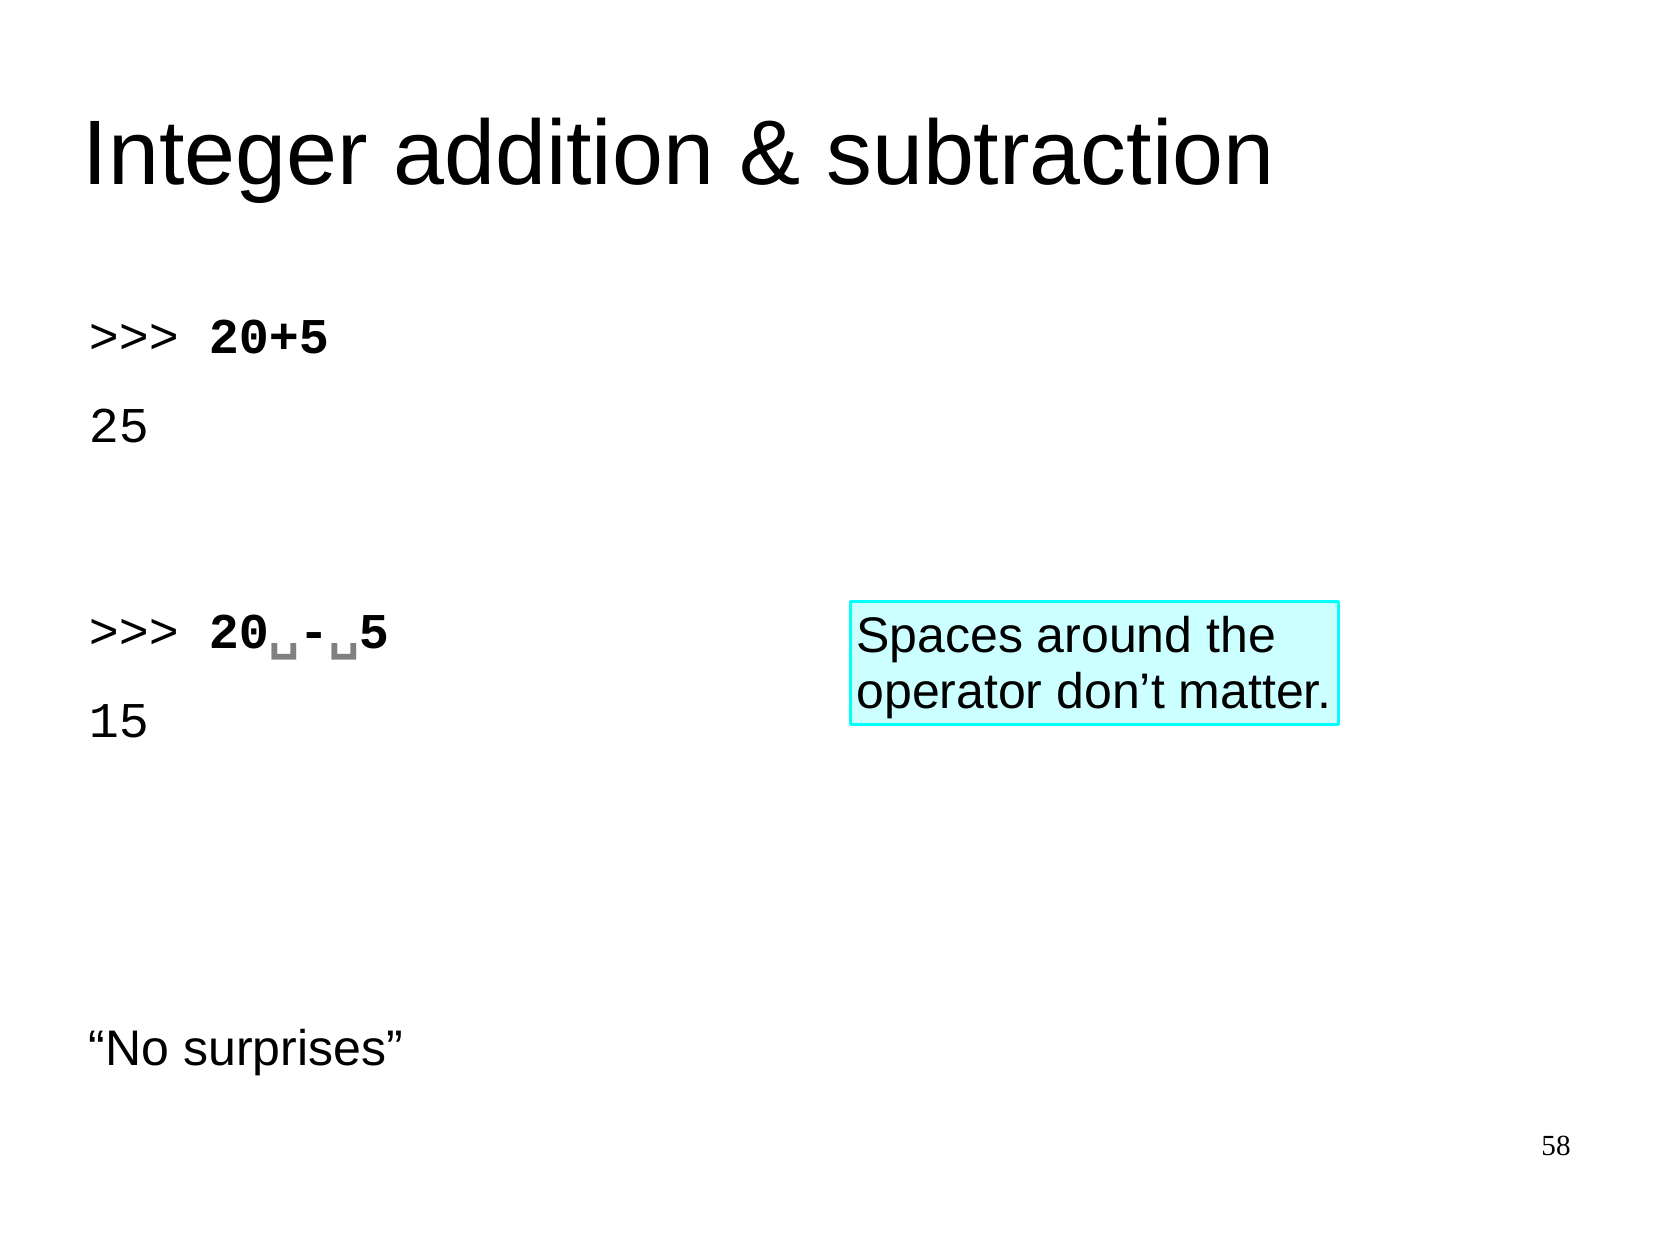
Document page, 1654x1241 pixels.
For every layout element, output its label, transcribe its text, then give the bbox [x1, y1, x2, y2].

text_box 25 [82, 394, 155, 464]
text_box 15 [82, 689, 155, 759]
text_box >>> [82, 306, 185, 375]
text_box Spaces around the operator don’t matter. [850, 601, 1339, 725]
text_box 20+5 [202, 306, 335, 375]
text_box 20␣-␣5 [202, 601, 394, 670]
title Integer addition & subtraction [82, 49, 1571, 257]
text_box “No surprises” [82, 1014, 410, 1083]
text_box >>> [82, 601, 185, 670]
